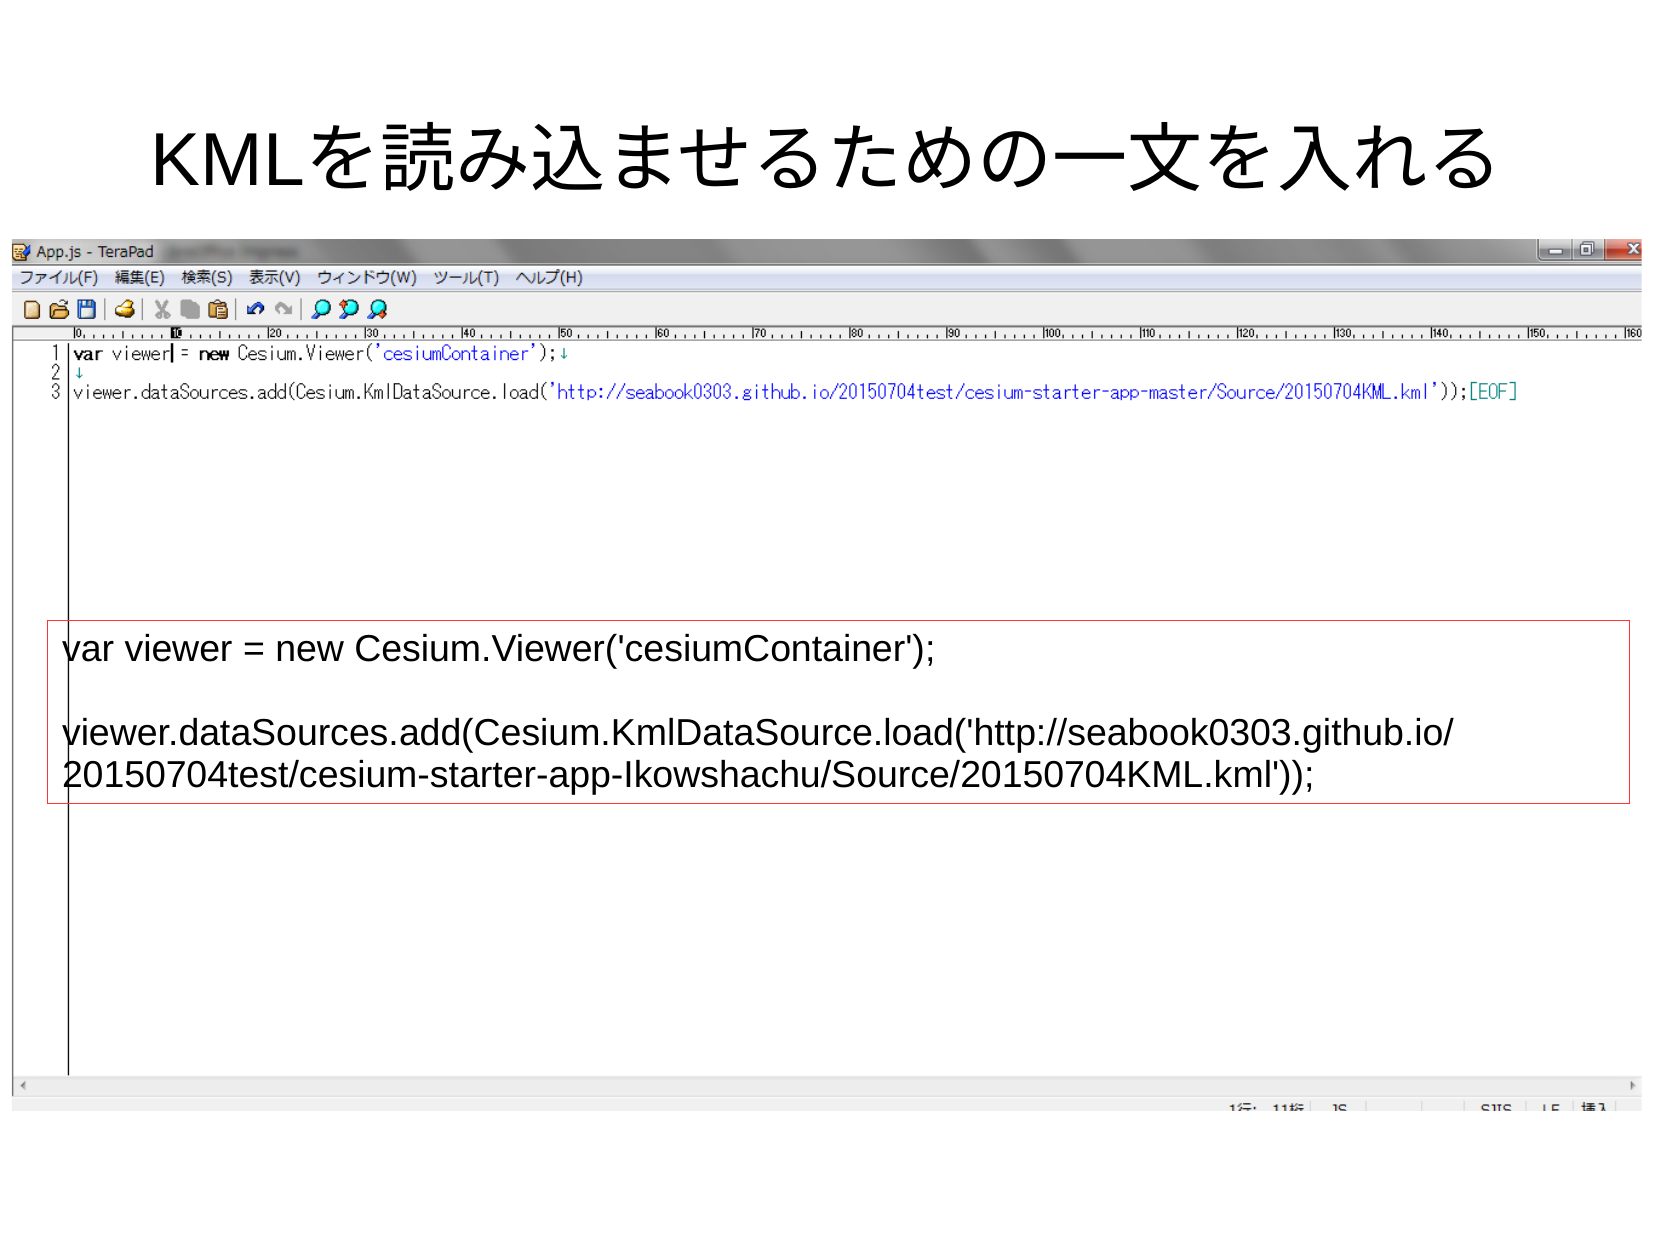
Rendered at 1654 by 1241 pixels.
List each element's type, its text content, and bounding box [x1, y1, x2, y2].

picture [11, 239, 1642, 1111]
text_box var viewer = new Cesium.Viewer('cesiumContainer'); viewer.dataSources.add(Cesium.KmlDataSource.load('http://seabook0303.github.io/20150704test/cesium-starter-app-Ikowshachu/Source/20150704KML.kml')); [47, 620, 1630, 804]
title KMLを読み込ませるための一文を入れる [82, 49, 1571, 239]
